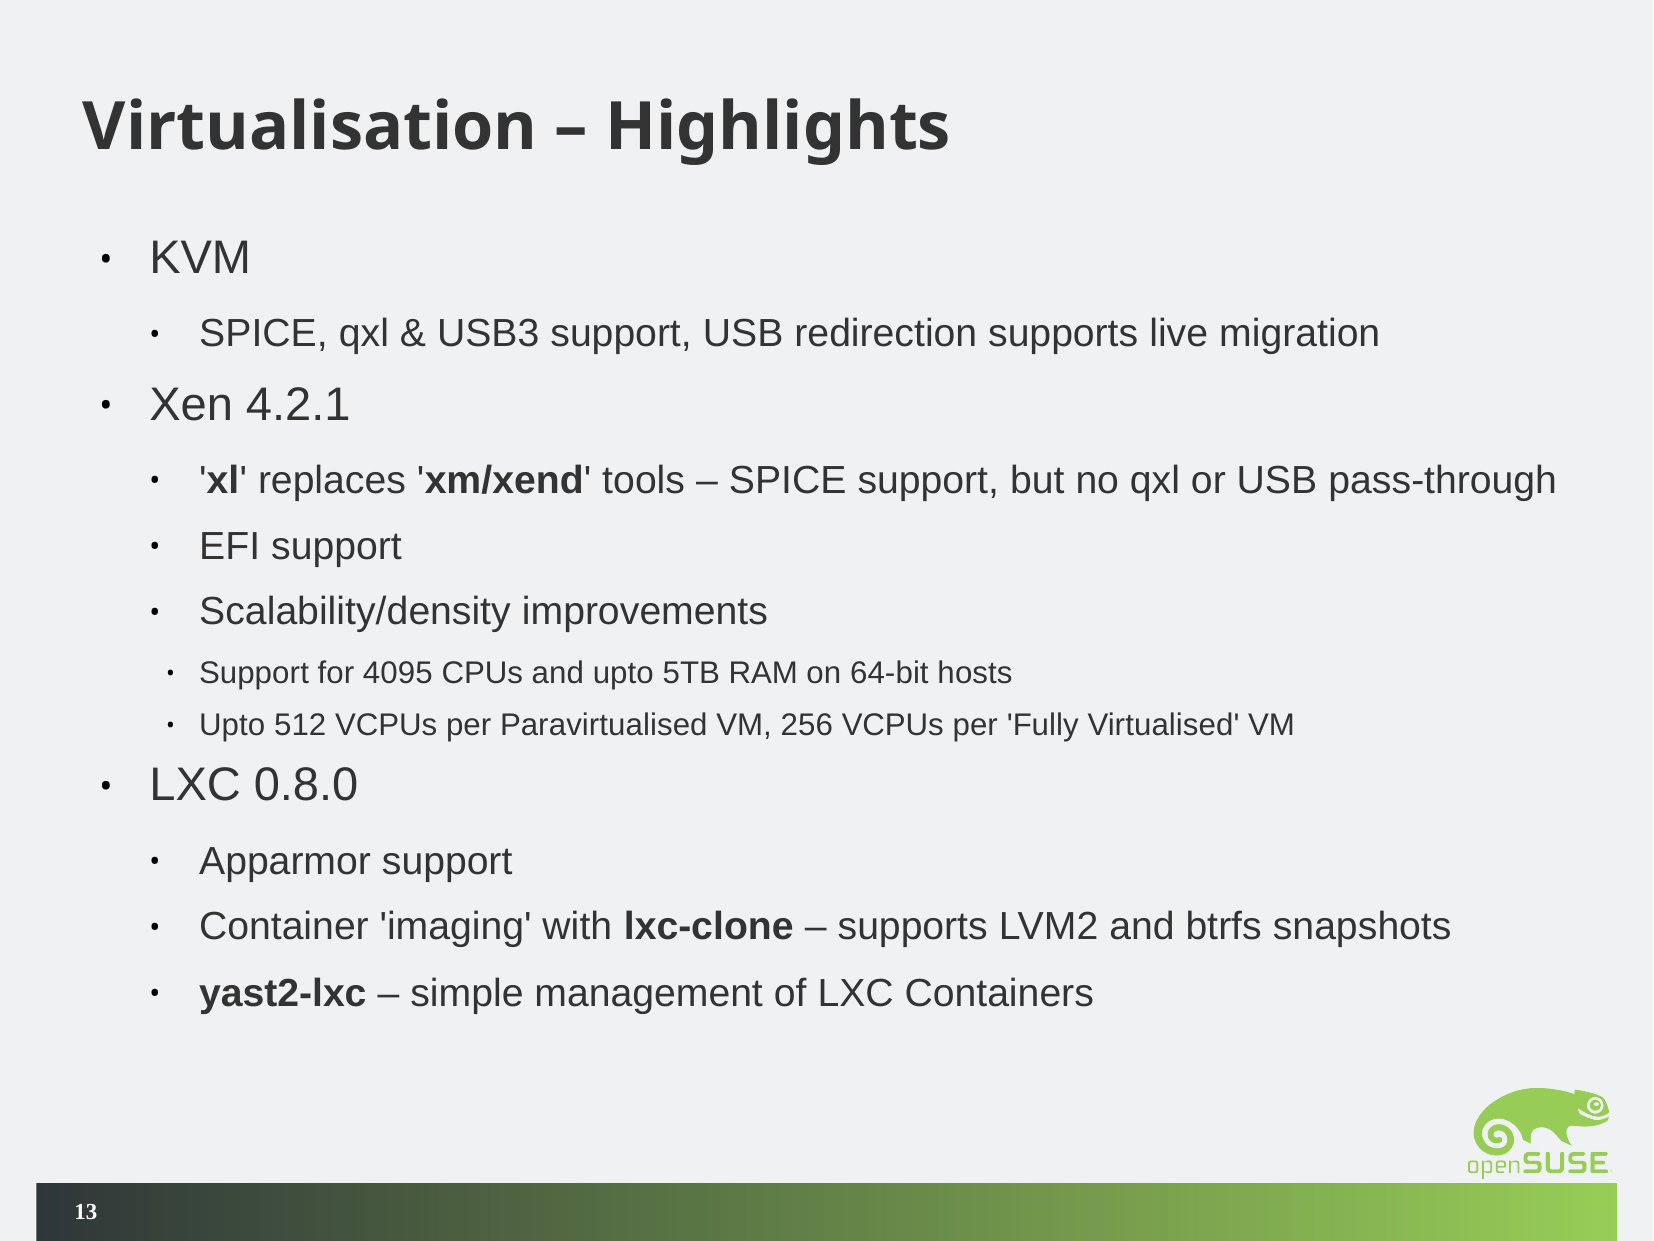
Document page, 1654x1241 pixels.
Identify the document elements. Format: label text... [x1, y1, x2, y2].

title Virtualisation – Highlights [82, 49, 1571, 198]
picture [0, 0, 1654, 1241]
list KVM SPICE, qxl & USB3 support, USB redirection supports live migration Xen 4.2.1 'xl' replaces 'xm/xend' tools – SPICE support, but no qxl or USB pass-through EFI support Scalability/density improvements Support for 4095 CPUs and upto 5TB RAM on 64-bit hosts Upto 512 VCPUs per Paravirtualised VM, 256 VCPUs per 'Fully Virtualised' VM LXC 0.8.0 Apparmor support Container 'imaging' with lxc-clone – supports LVM2 and btrfs snapshots yast2-lxc – simple management of LXC Containers [82, 231, 1571, 1069]
